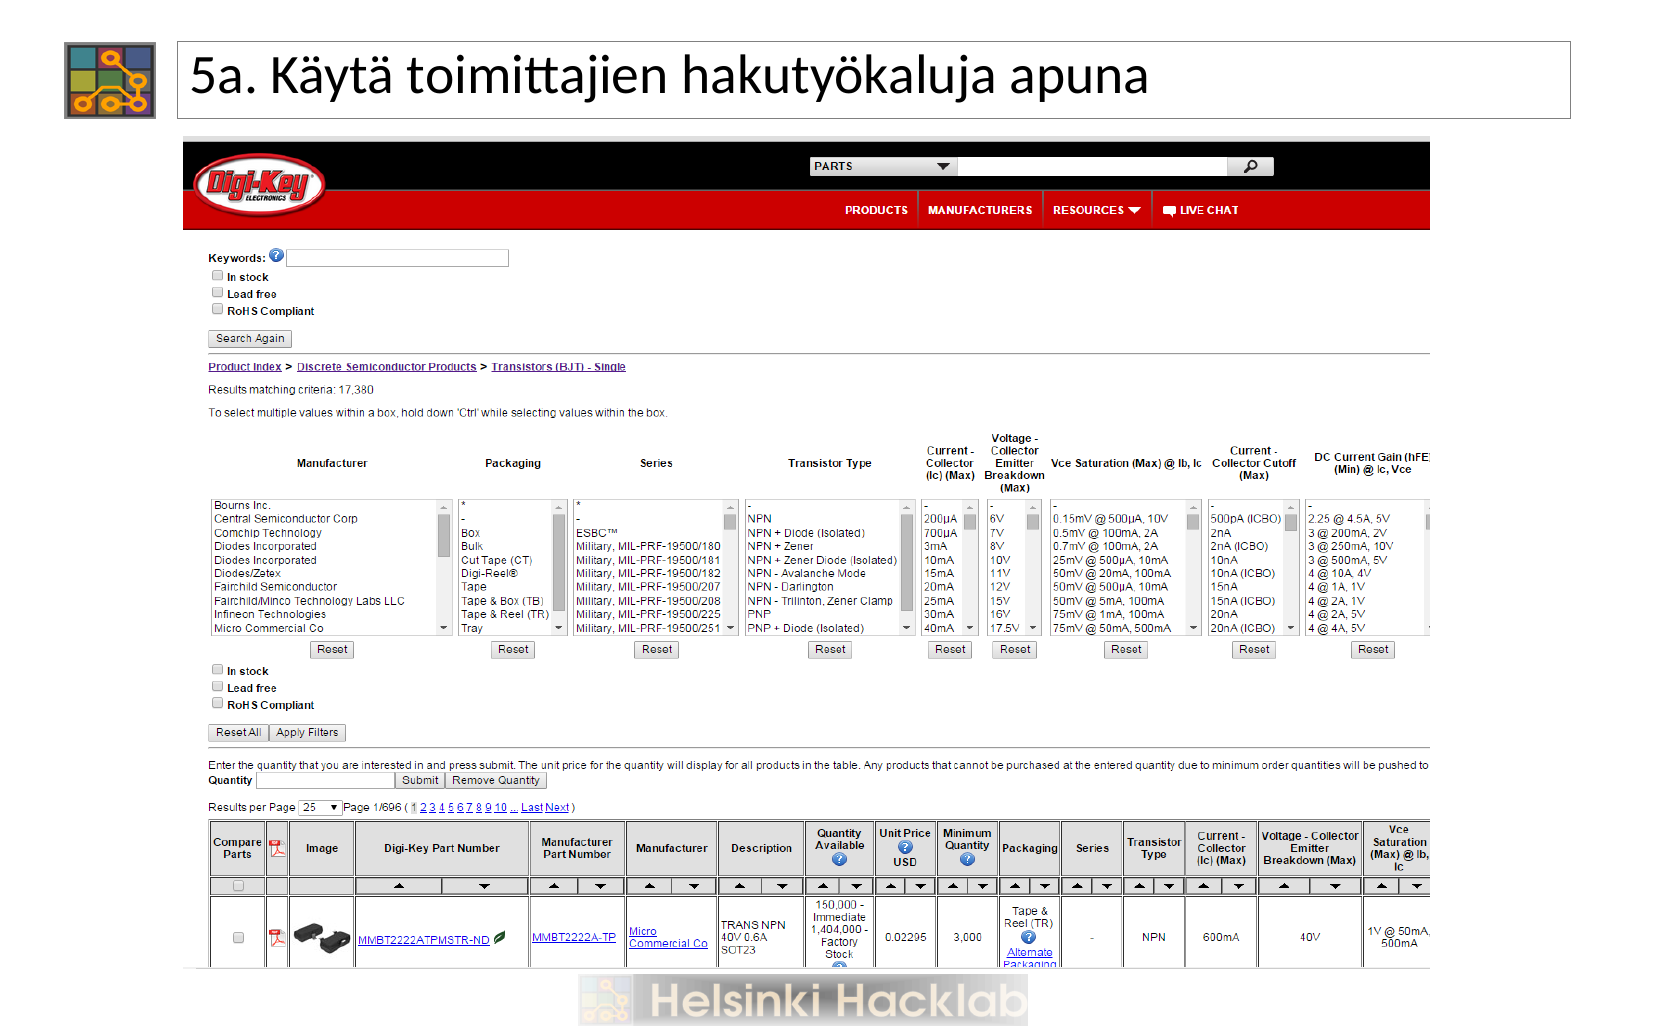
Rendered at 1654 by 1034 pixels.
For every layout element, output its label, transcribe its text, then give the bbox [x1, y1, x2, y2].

title 5a. Käytä toimittajien hakutyökaluja apuna [177, 41, 1571, 119]
picture [64, 42, 156, 119]
picture [183, 136, 1430, 969]
